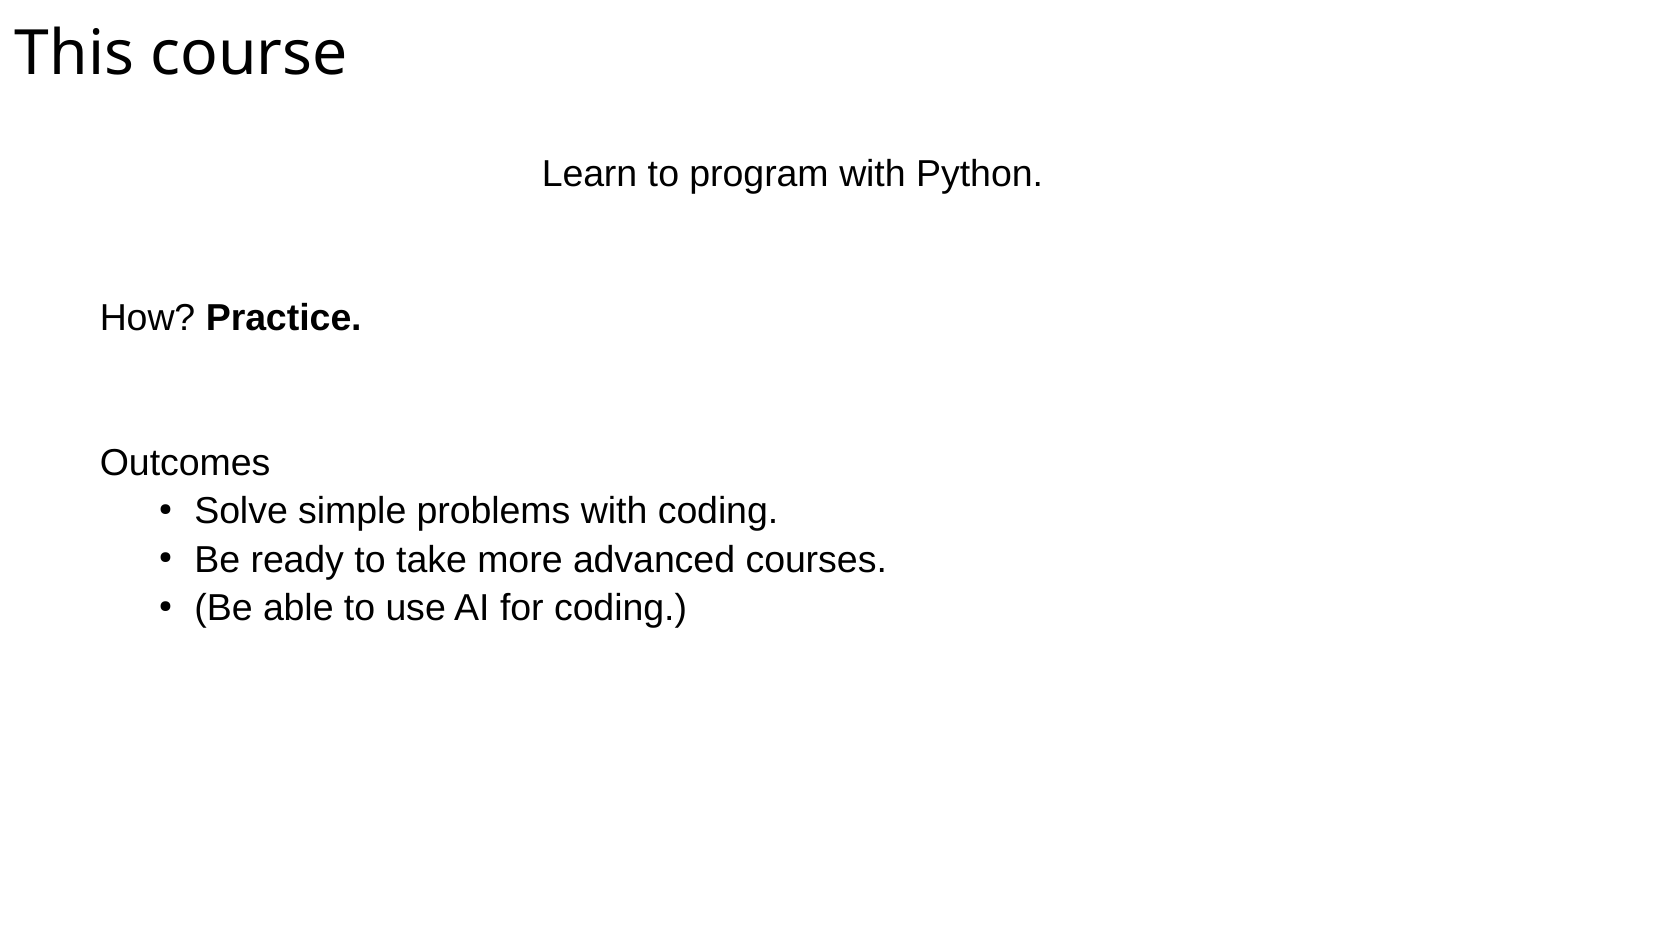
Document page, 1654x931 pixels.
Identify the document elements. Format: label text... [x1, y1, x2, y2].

text_box Learn to program with Python. How? Practice. Outcomes Solve simple problems with coding. Be ready to take more advanced courses. (Be able to use AI for coding.) [85, 138, 1501, 829]
text_box This course [0, 0, 1654, 89]
